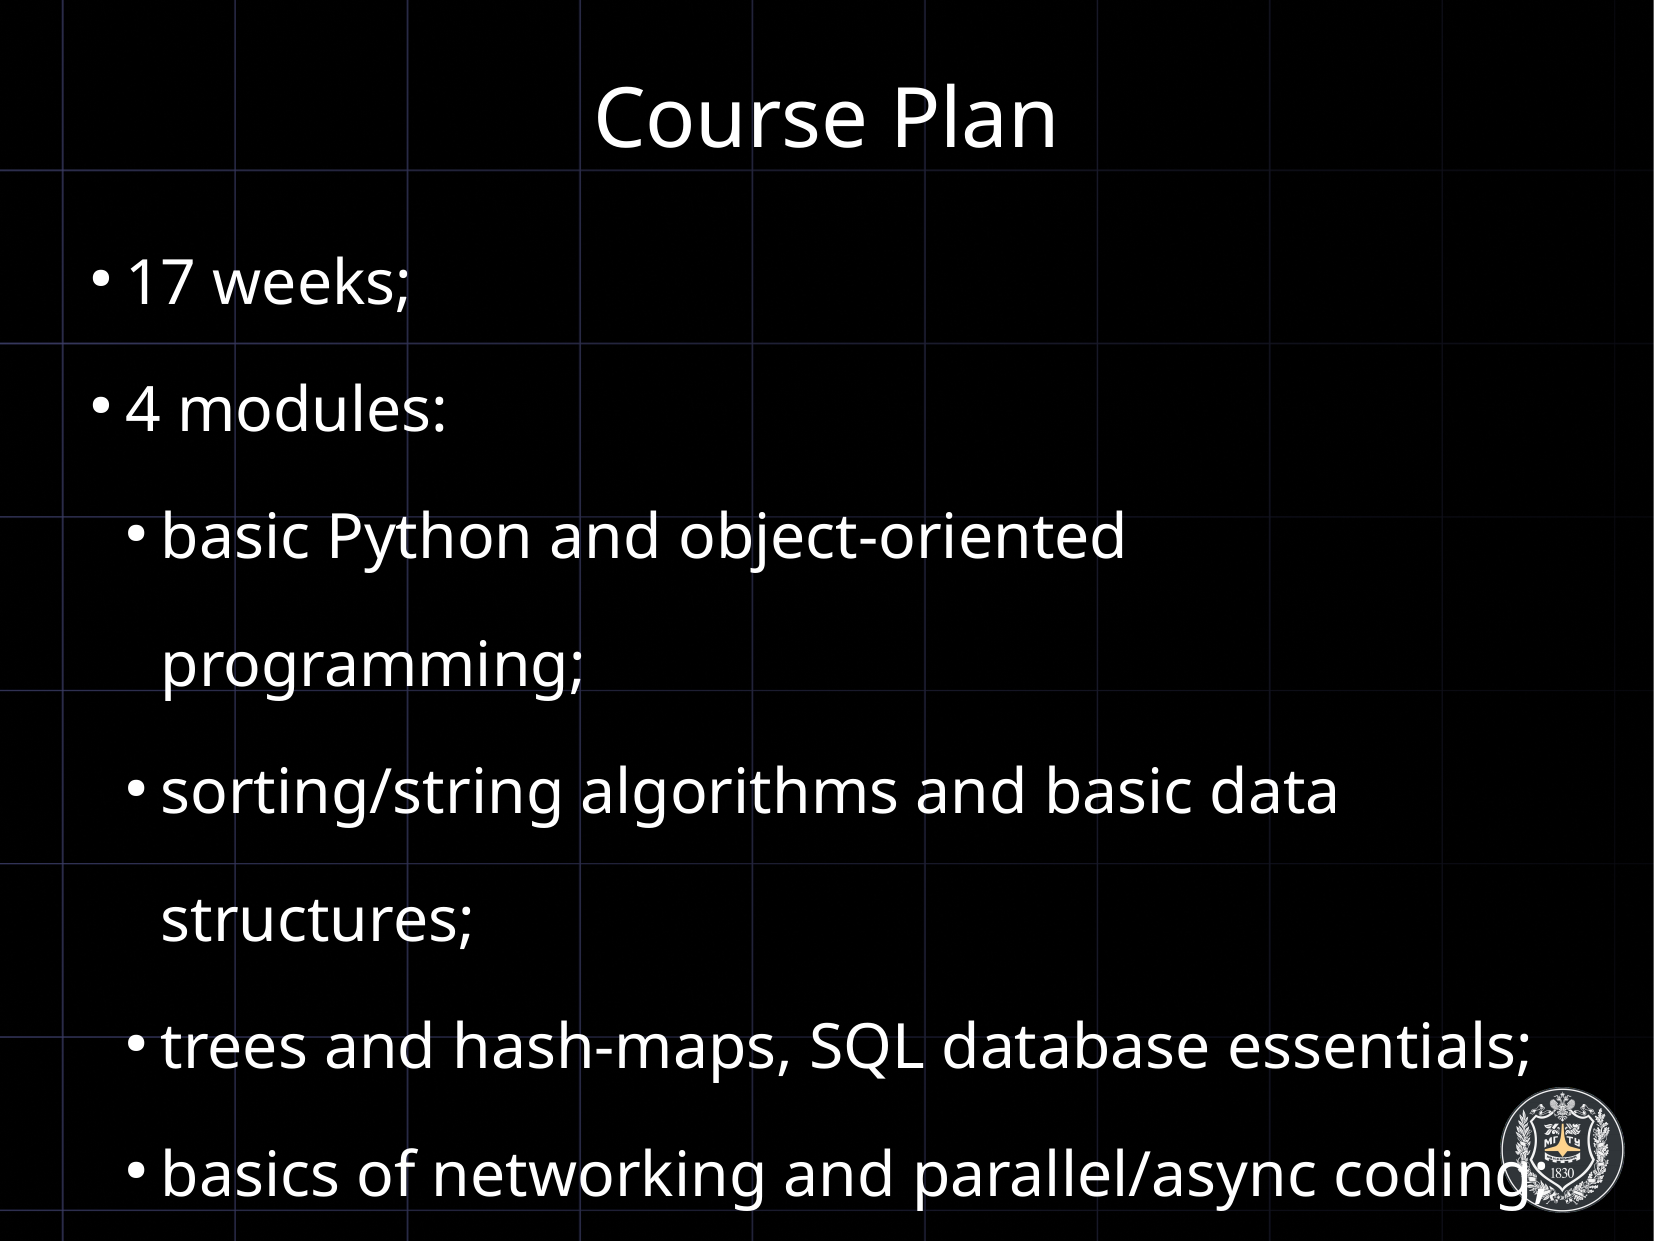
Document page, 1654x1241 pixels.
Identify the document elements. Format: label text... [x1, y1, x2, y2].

text_box 17 weeks; 4 modules: basic Python and object-oriented programming; sorting/string algorithms and basic data structures; trees and hash-maps, SQL database essentials; basics of networking and parallel/async coding; 3 tests, lots of coding hometasks, pear review; 2 lecturers :) [75, 187, 1576, 1013]
picture [0, 0, 1654, 1241]
title Course Plan [82, 37, 1571, 187]
